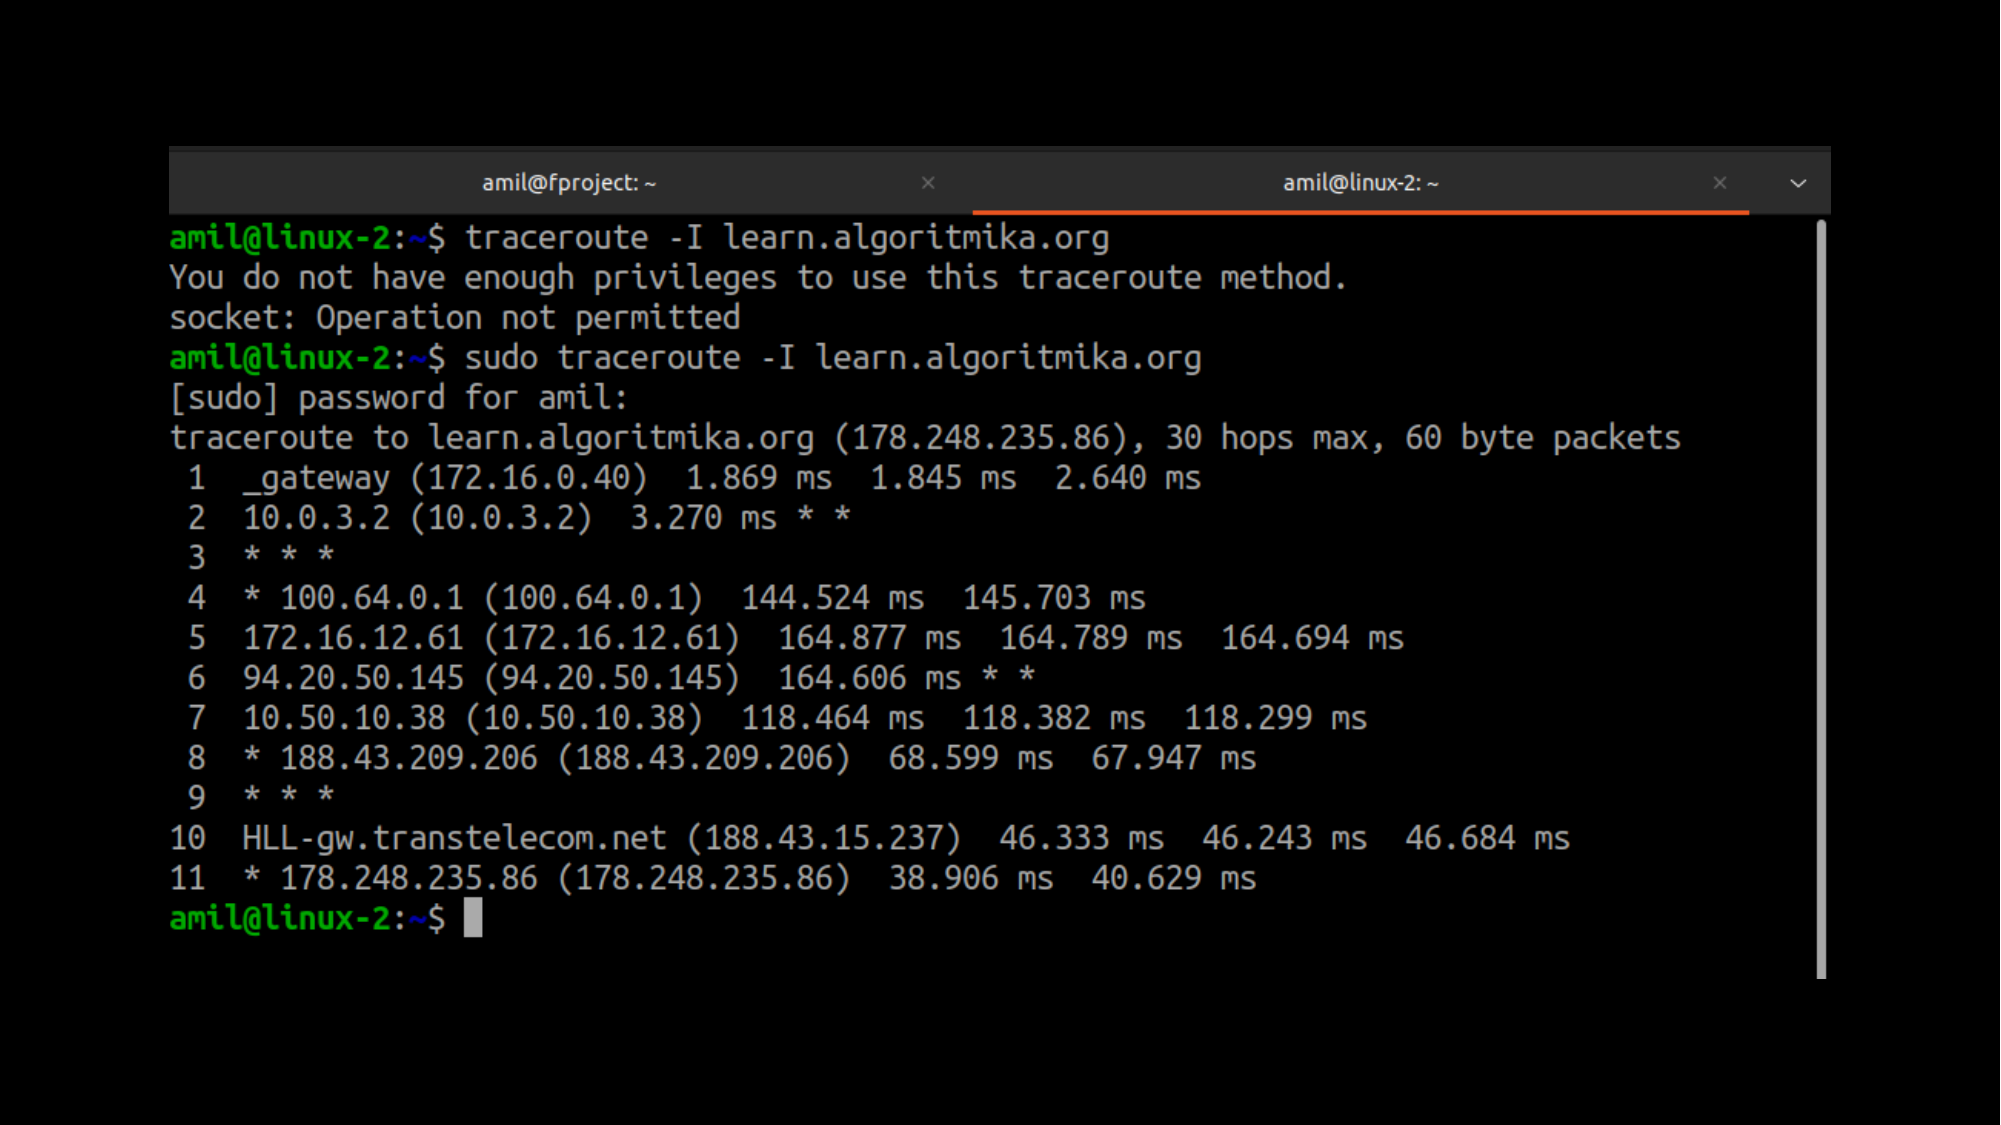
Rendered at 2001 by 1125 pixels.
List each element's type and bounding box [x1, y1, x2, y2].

picture [169, 146, 1831, 979]
